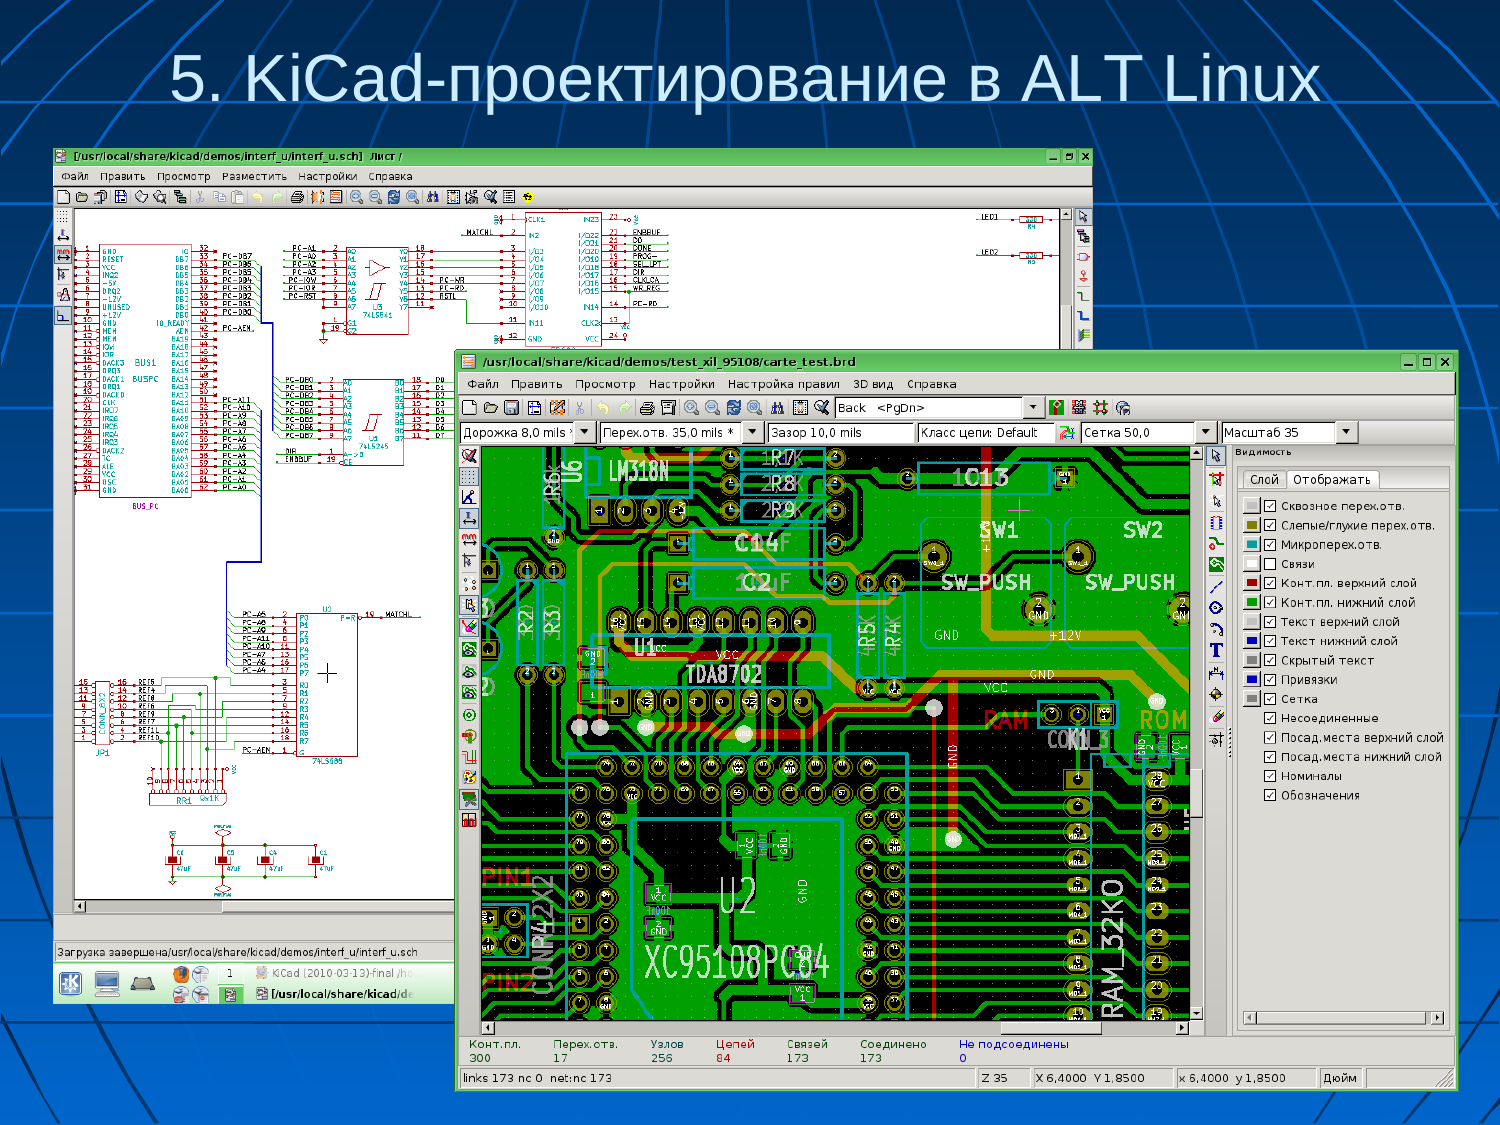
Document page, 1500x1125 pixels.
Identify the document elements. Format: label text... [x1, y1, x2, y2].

text_box 5. KiCad-проектирование в ALT Linux [83, 24, 1409, 126]
picture [53, 148, 1459, 1092]
